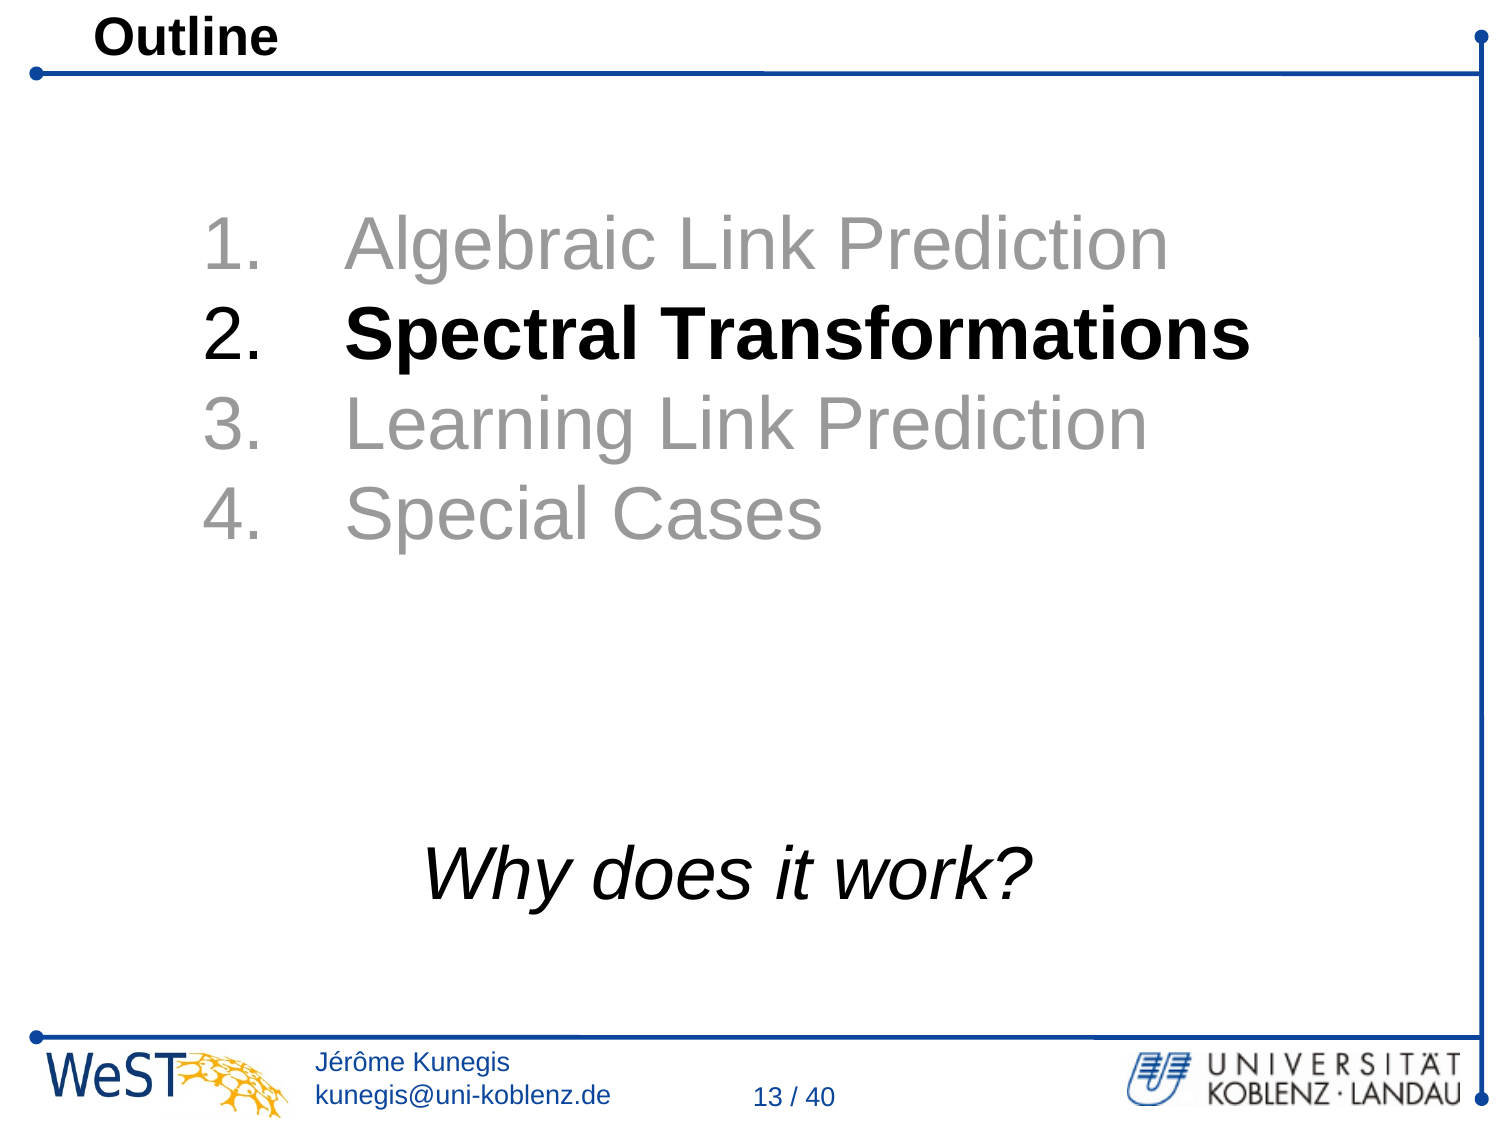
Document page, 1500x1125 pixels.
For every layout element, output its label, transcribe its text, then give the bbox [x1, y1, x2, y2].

picture [41, 1046, 302, 1118]
text_box Outline [78, 0, 296, 74]
text_box 1. Algebraic Link Prediction 2. Spectral Transformations 3. Learning Link Prediction 4. Special Cases Why does it work? [187, 187, 1208, 538]
picture [1127, 1052, 1460, 1106]
